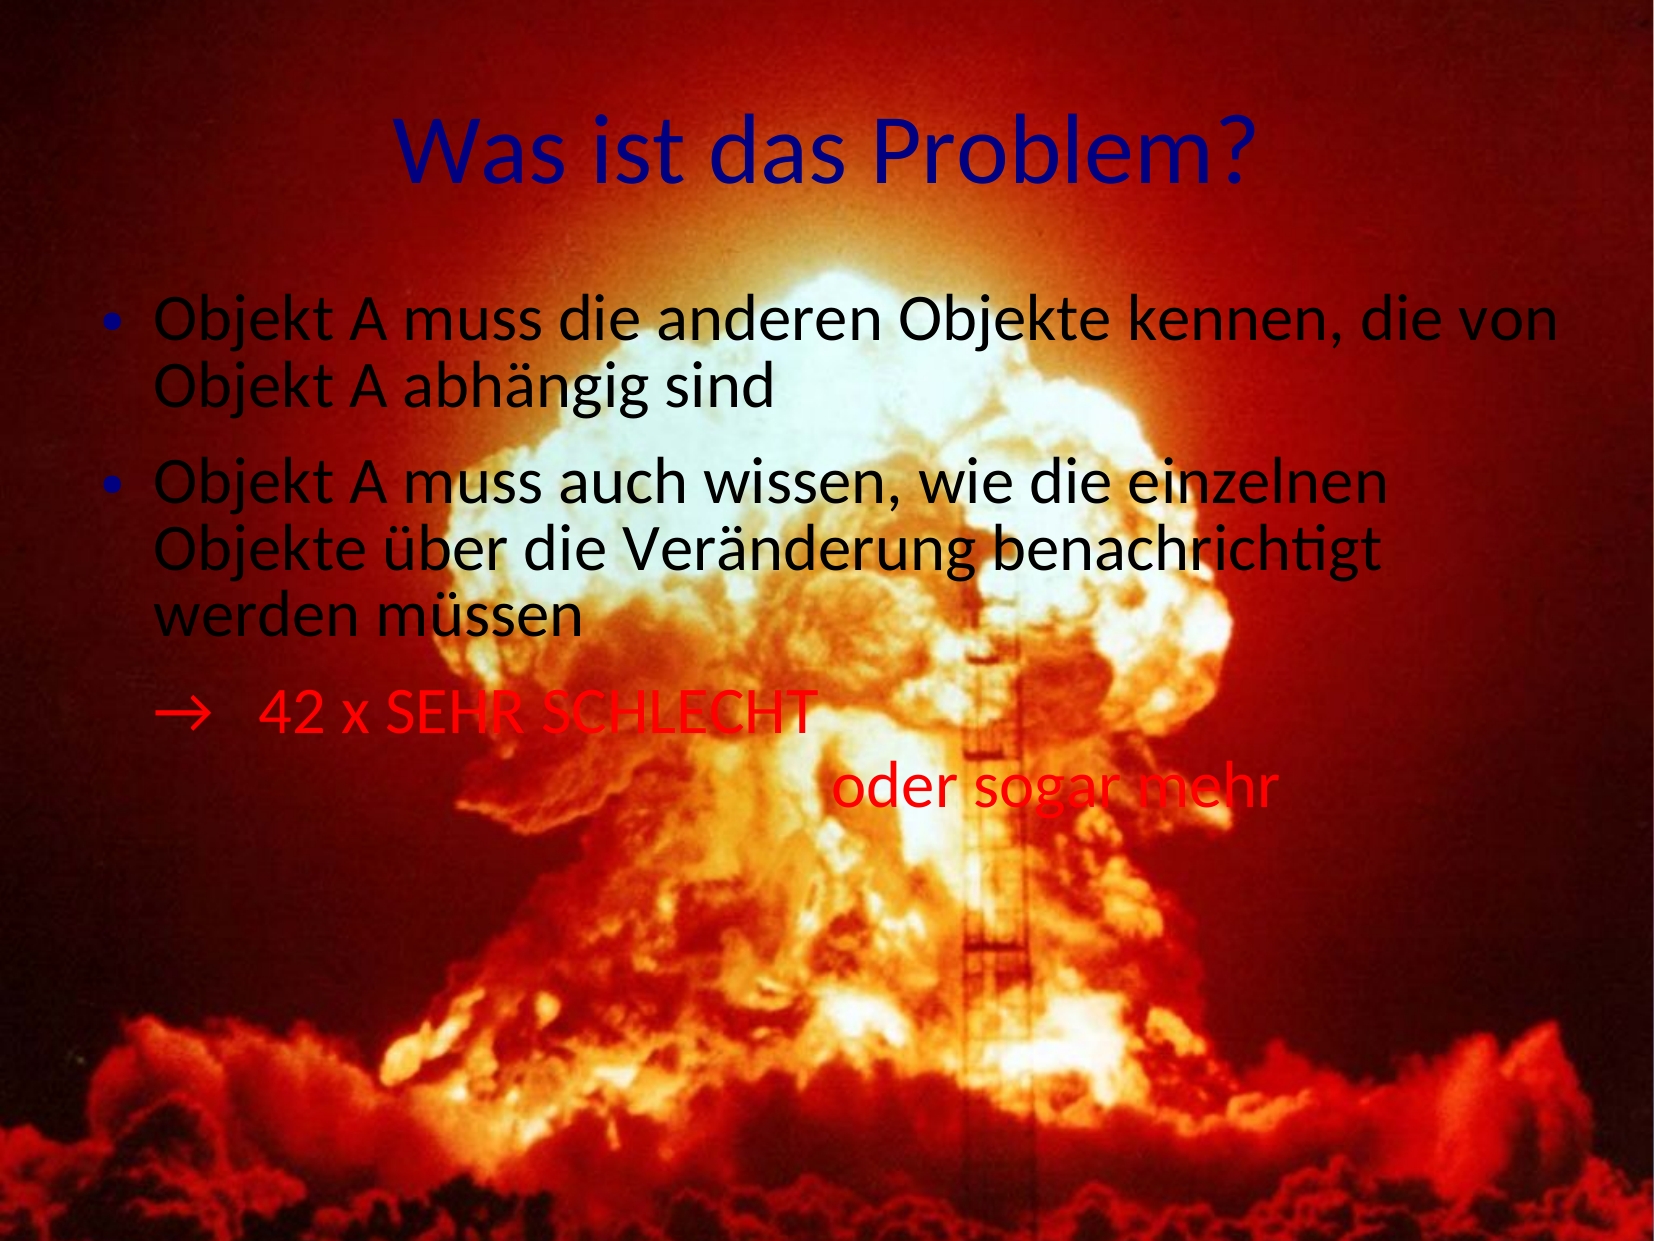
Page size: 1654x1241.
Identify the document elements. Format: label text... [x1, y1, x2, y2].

picture [0, 0, 1654, 1241]
text_box oder sogar mehr [745, 756, 1312, 839]
list Objekt A muss die anderen Objekte kennen, die von Objekt A abhängig sind Objekt A muss auch wissen, wie die einzelnen Objekte über die Veränderung benachrichtigt werden müssen → 42 x SEHR SCHLECHT [82, 290, 1571, 1034]
title Was ist das Problem? [82, 55, 1571, 263]
